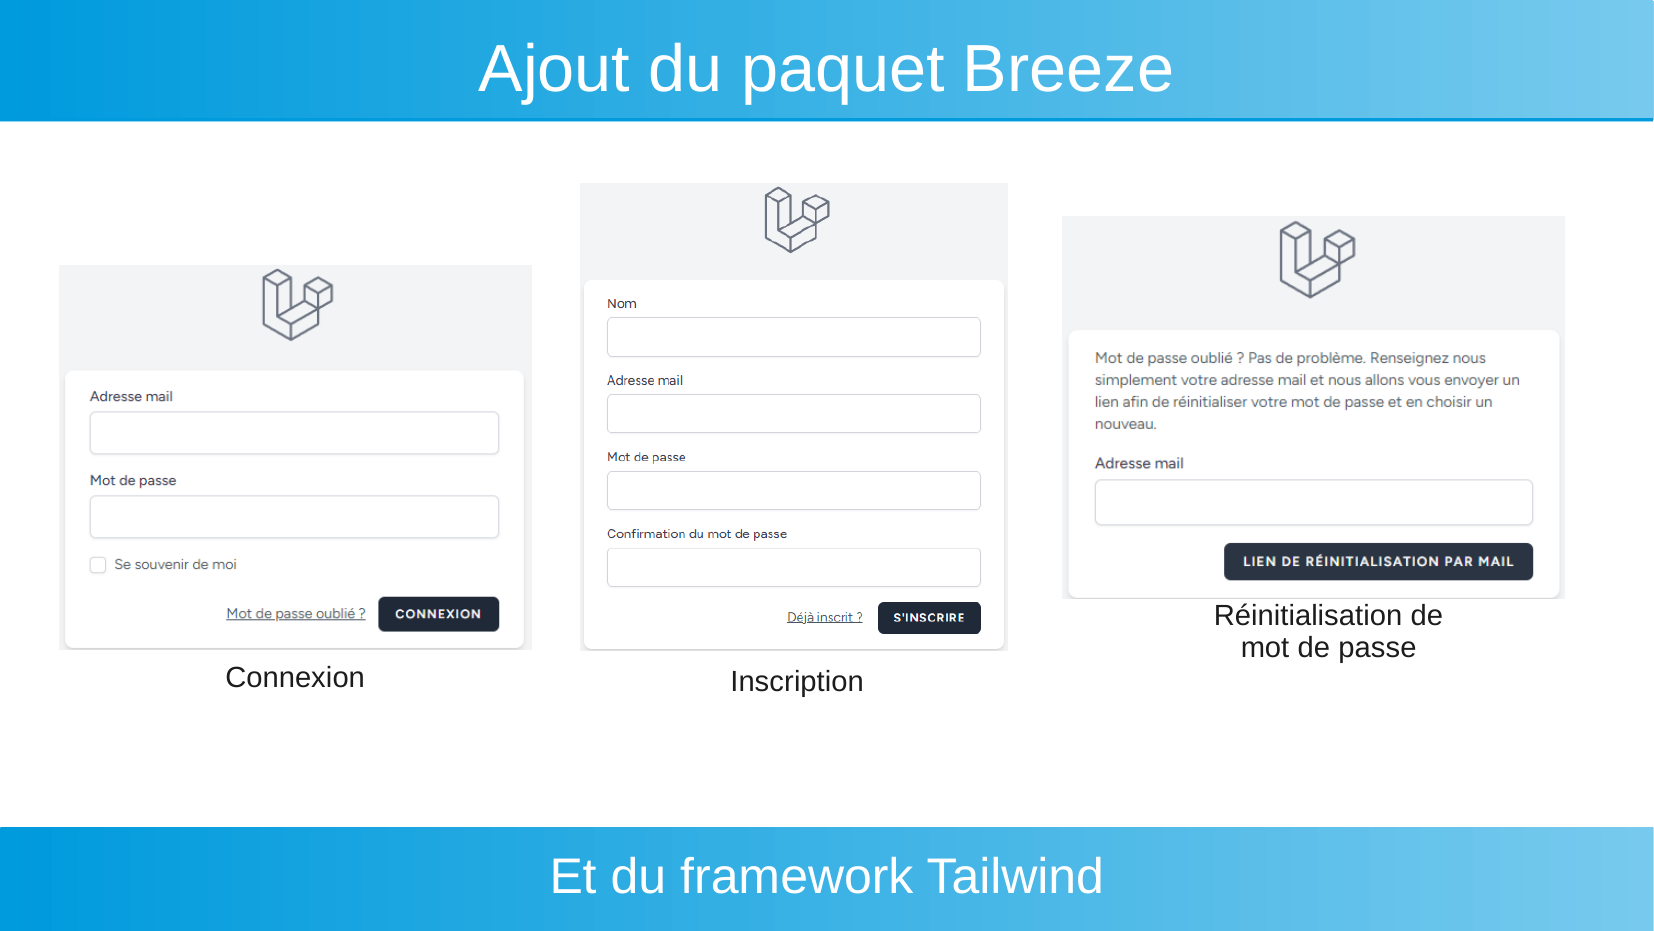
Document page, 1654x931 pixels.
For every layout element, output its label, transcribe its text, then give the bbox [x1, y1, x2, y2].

text_box Réinitialisation de mot de passe [1210, 599, 1447, 665]
text_box Connexion [177, 650, 414, 705]
text_box Inscription [679, 654, 916, 709]
title Et du framework Tailwind [59, 836, 1595, 916]
picture [580, 183, 1008, 651]
title Ajout du paquet Breeze [59, 29, 1595, 108]
picture [1062, 216, 1565, 599]
picture [59, 265, 532, 650]
